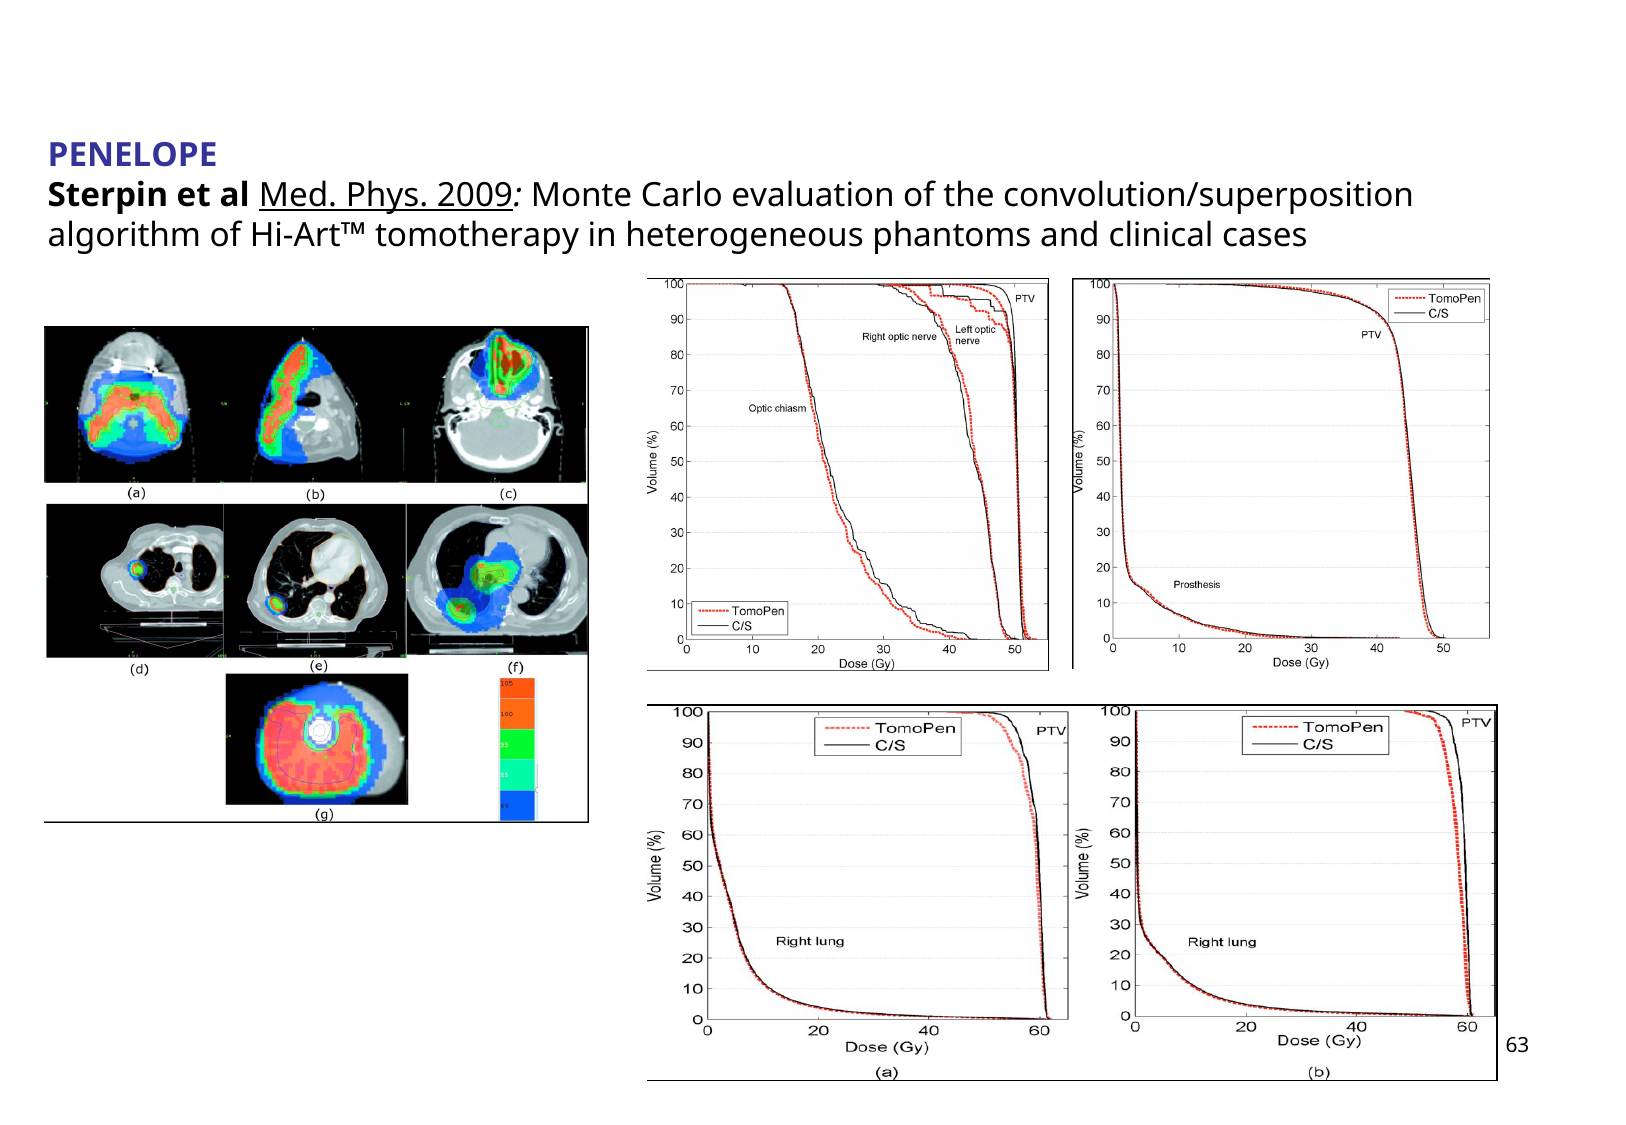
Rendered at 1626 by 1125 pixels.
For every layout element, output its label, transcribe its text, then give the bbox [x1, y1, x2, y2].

picture [647, 278, 1049, 671]
picture [1072, 278, 1490, 669]
text_box PENELOPE Sterpin et al Med. Phys. 2009: Monte Carlo evaluation of the convolution/superposition algorithm of Hi-Art™ tomotherapy in heterogeneous phantoms and clinical cases [33, 125, 1581, 301]
picture [44, 326, 589, 823]
picture [647, 704, 1498, 1081]
